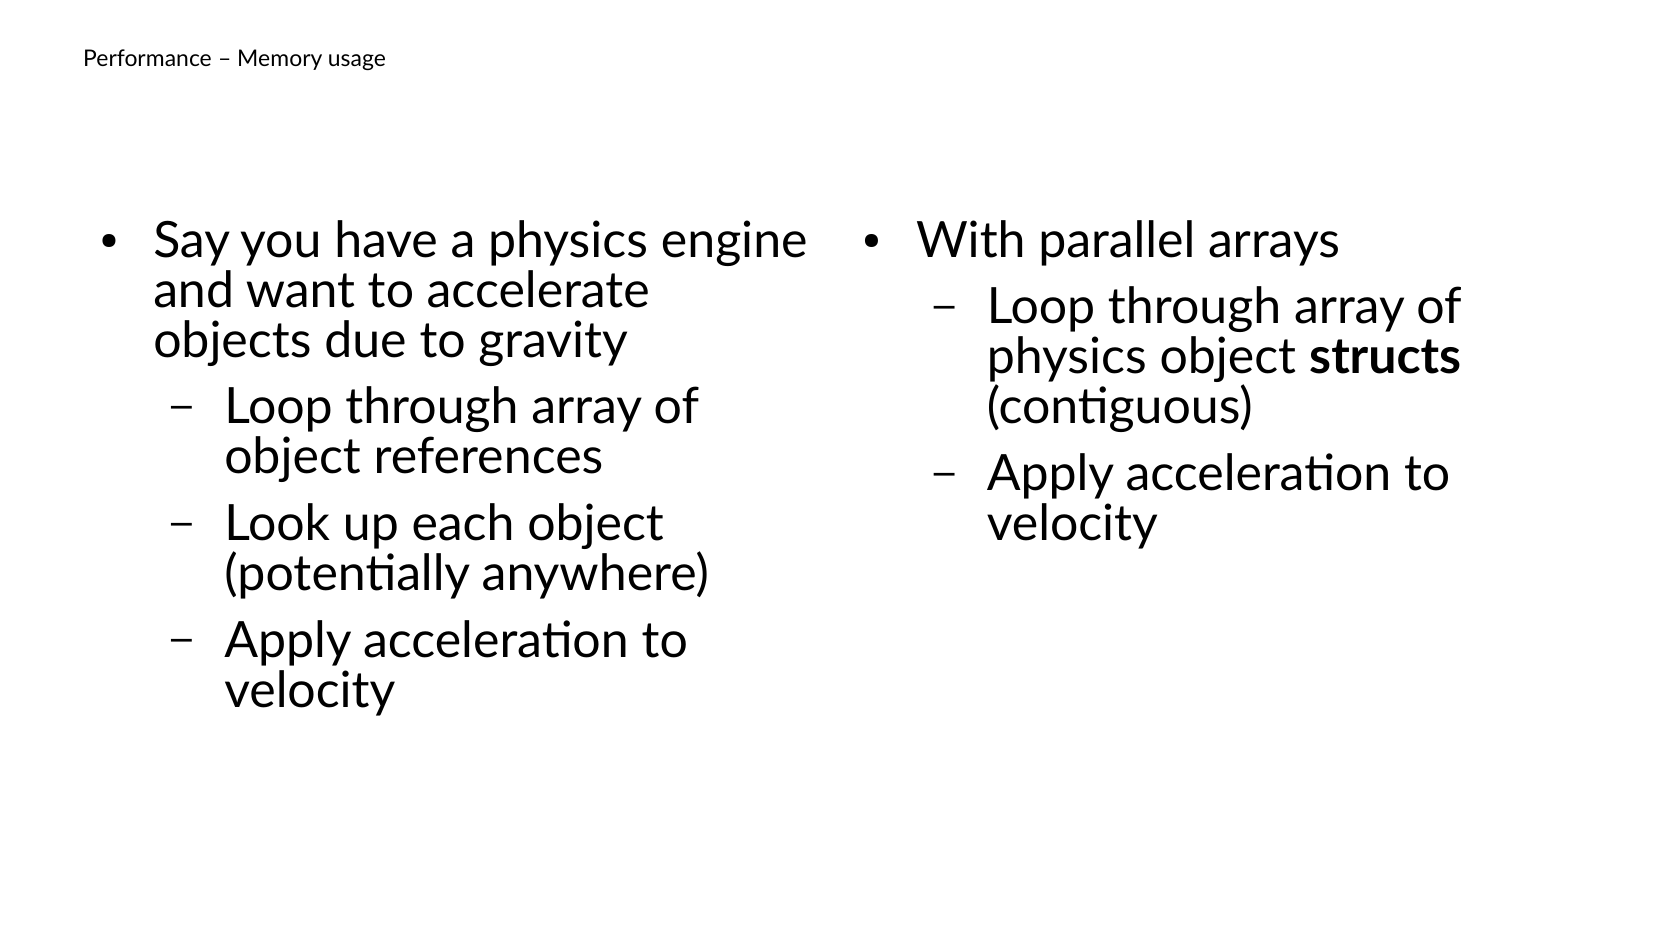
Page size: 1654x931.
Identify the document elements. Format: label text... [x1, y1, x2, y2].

list Say you have a physics engine and want to accelerate objects due to gravity Loop through array of object references Look up each object (potentially anywhere) Apply acceleration to velocity [82, 217, 809, 839]
title Performance – Memory usage [83, 0, 1571, 119]
list With parallel arrays Loop through array of physics object structs (contiguous) Apply acceleration to velocity [845, 217, 1572, 839]
